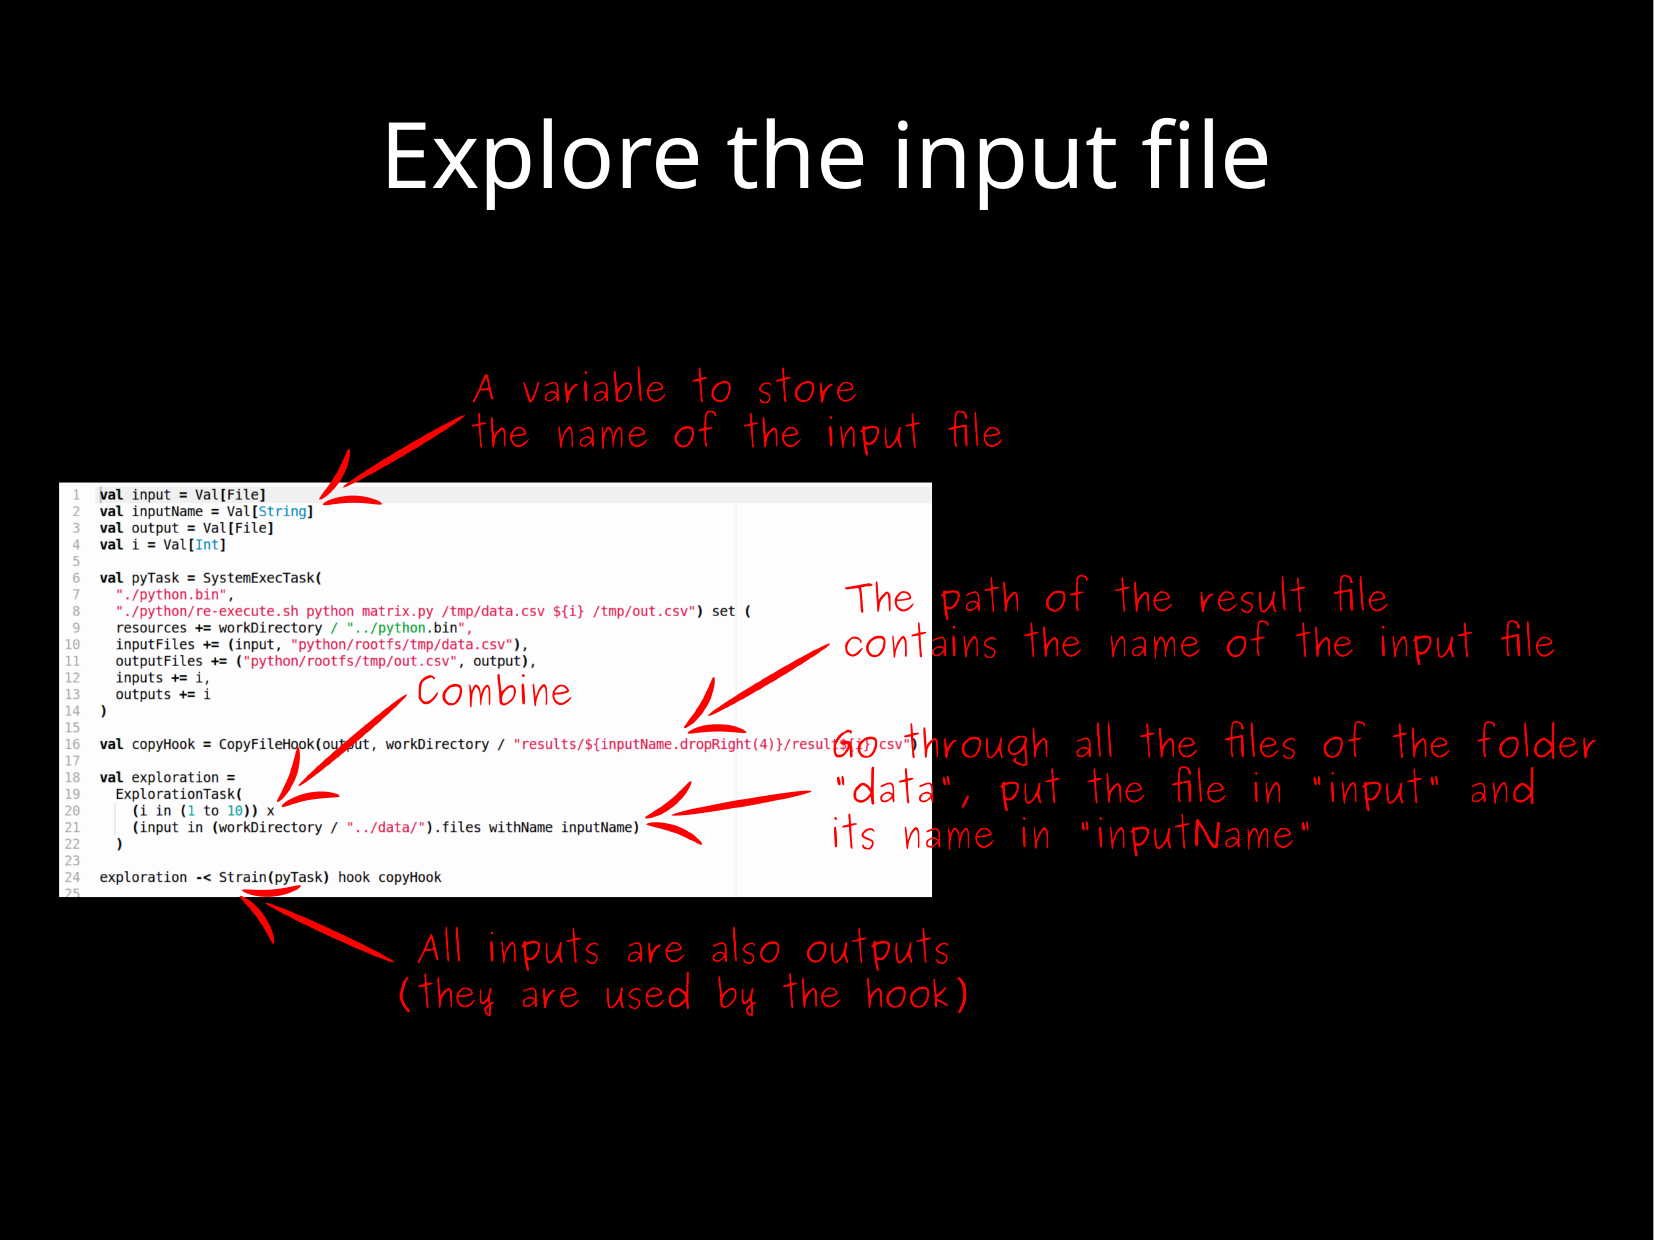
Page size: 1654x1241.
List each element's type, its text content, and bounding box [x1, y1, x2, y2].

title Explore the input file [82, 49, 1571, 257]
picture [59, 366, 1596, 1016]
